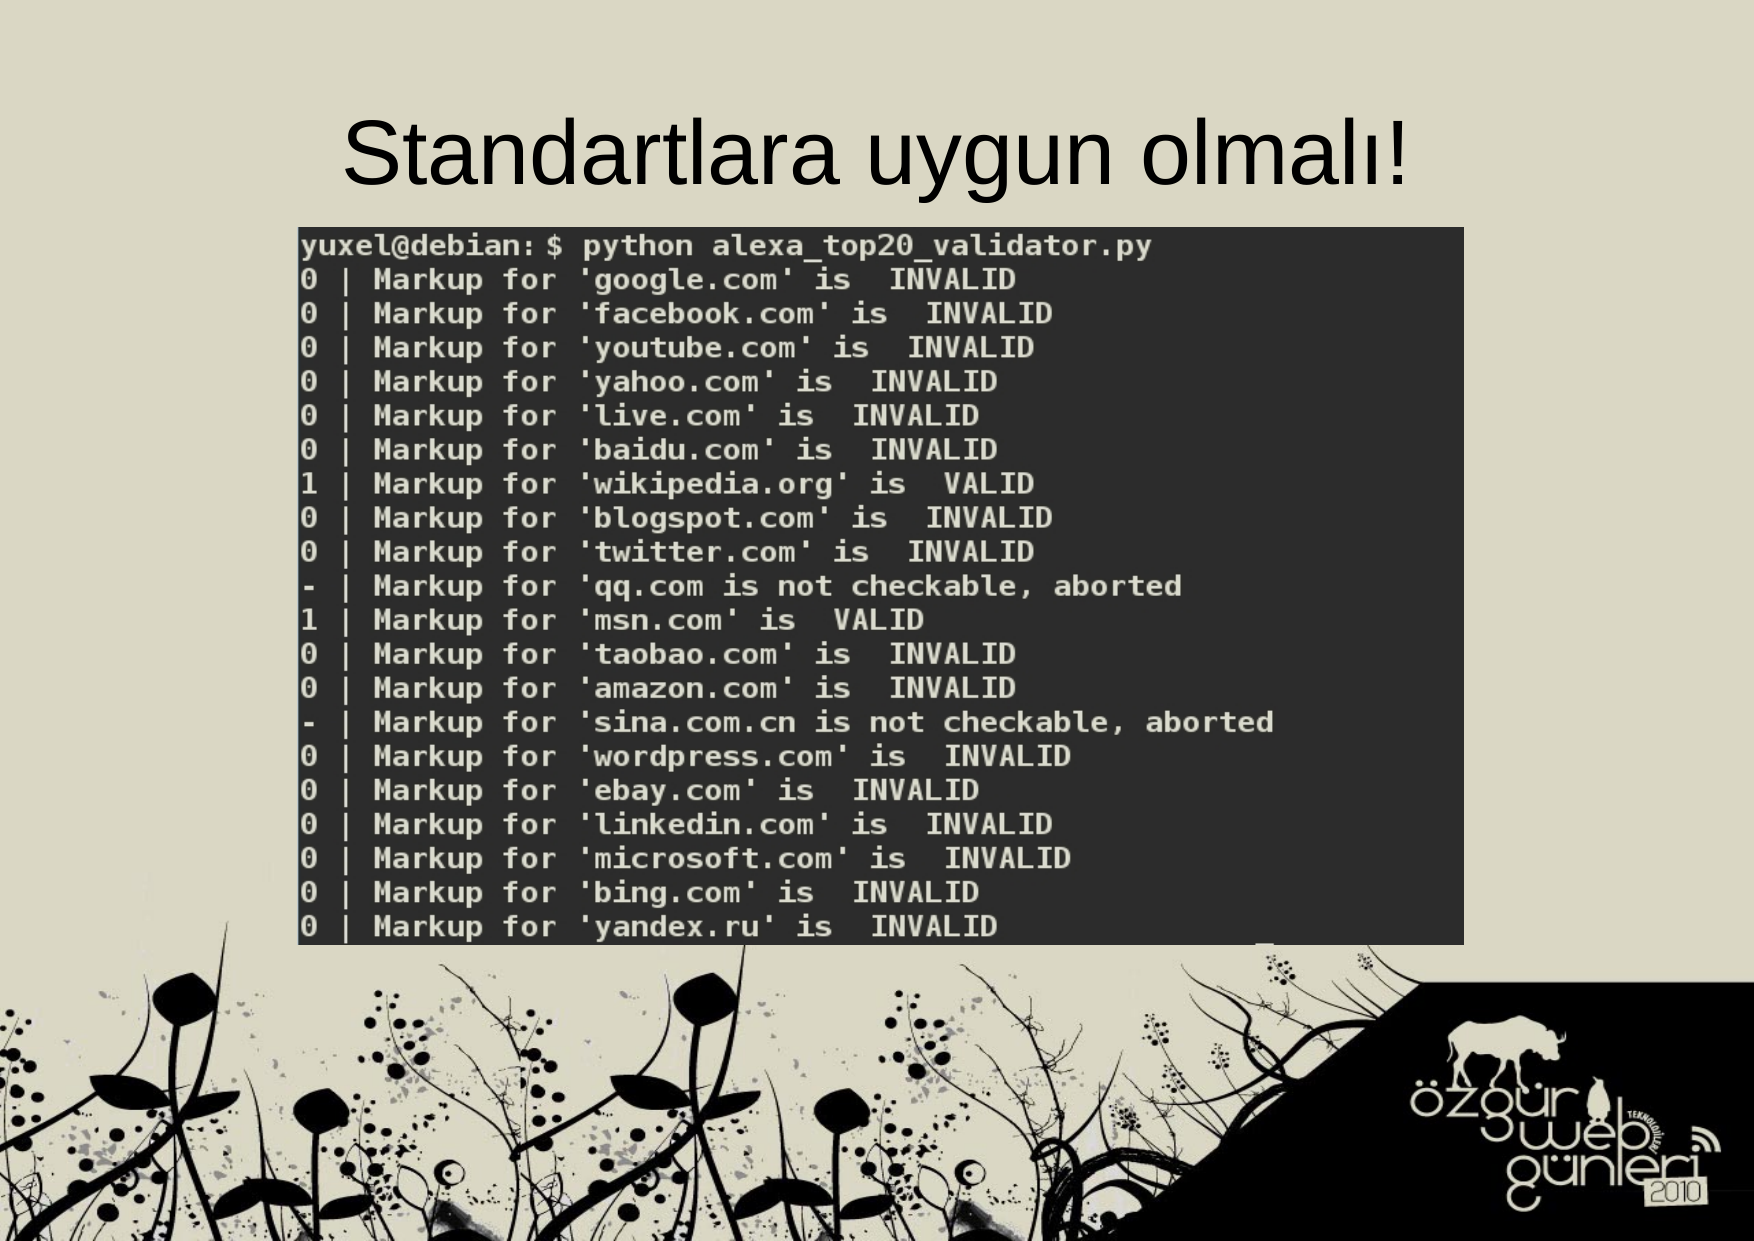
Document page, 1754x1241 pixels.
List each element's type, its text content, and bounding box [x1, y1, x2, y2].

picture [0, 0, 1754, 1241]
title Standartlara uygun olmalı! [87, 49, 1667, 257]
